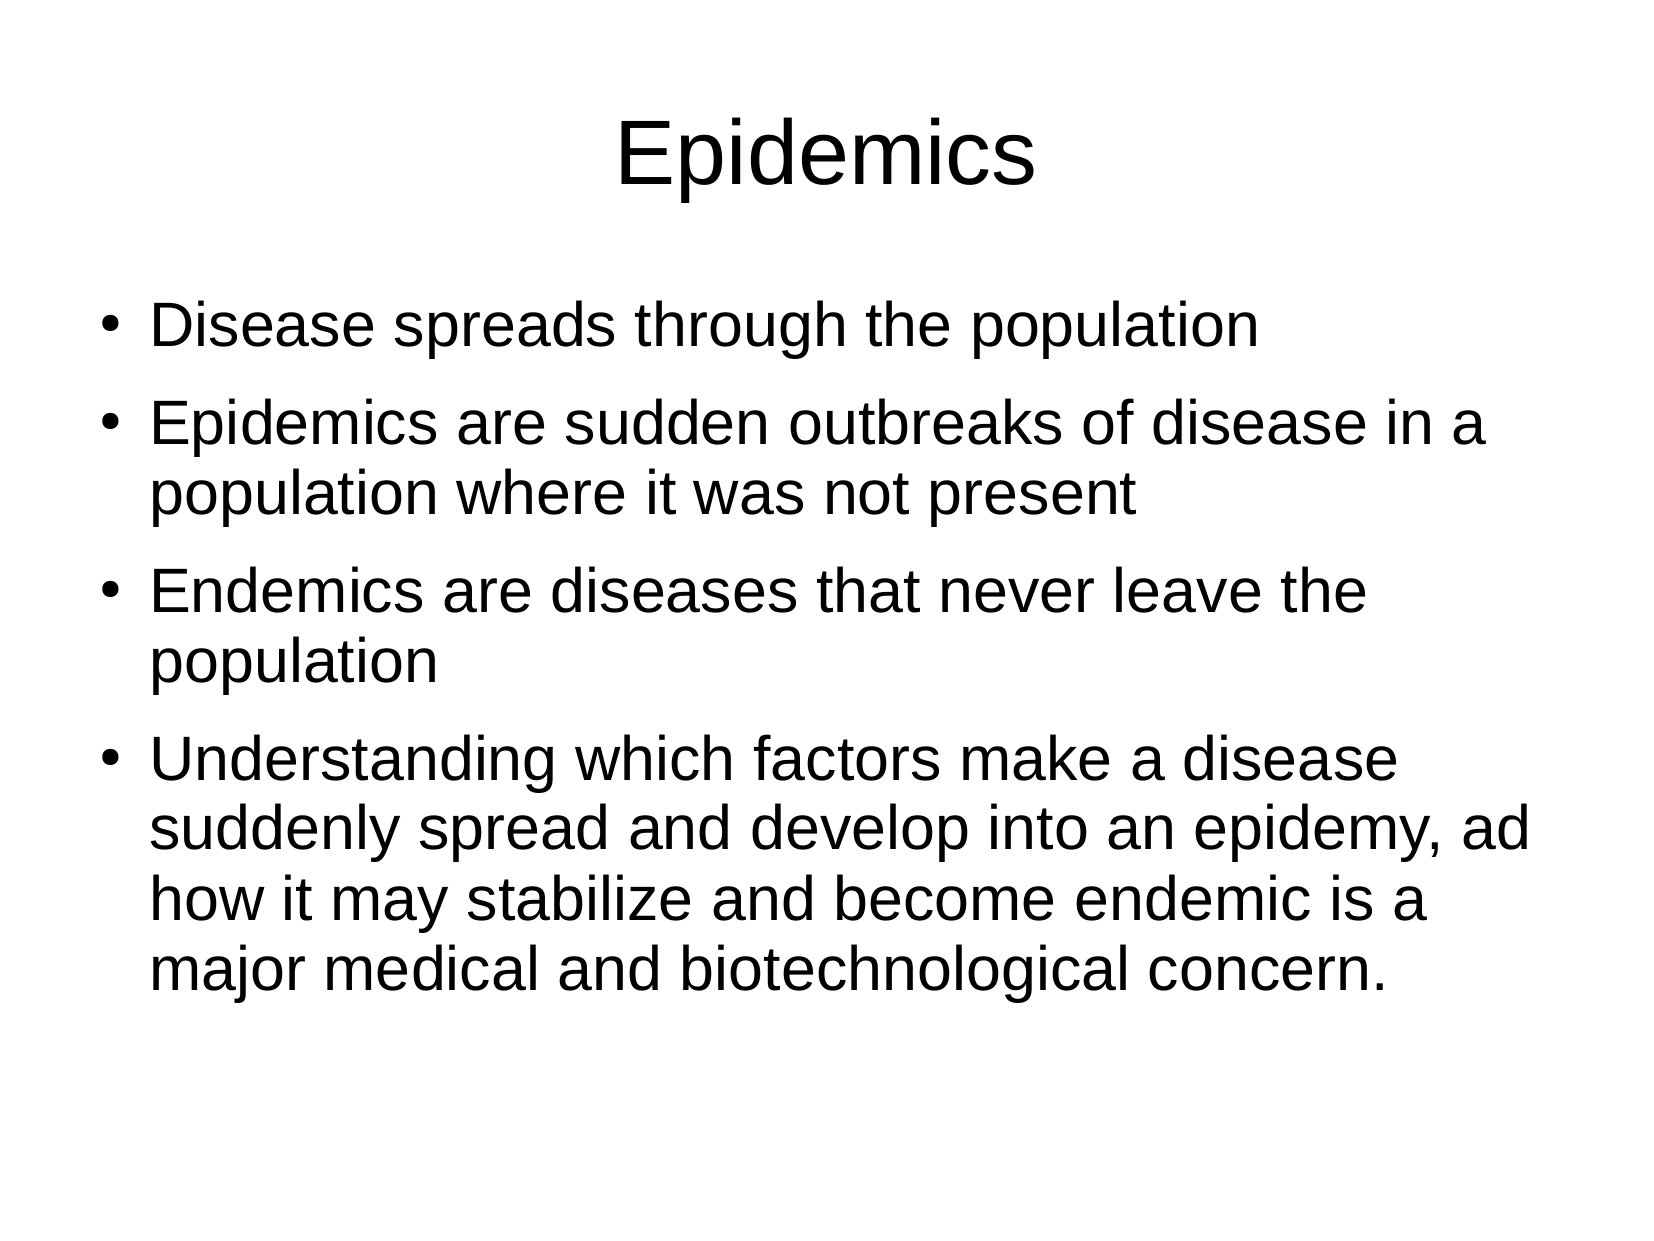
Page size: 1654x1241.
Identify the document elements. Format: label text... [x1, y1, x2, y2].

list Disease spreads through the population Epidemics are sudden outbreaks of disease in a population where it was not present Endemics are diseases that never leave the population Understanding which factors make a disease suddenly spread and develop into an epidemy, ad how it may stabilize and become endemic is a major medical and biotechnological concern. [82, 290, 1571, 1010]
title Epidemics [82, 49, 1571, 257]
